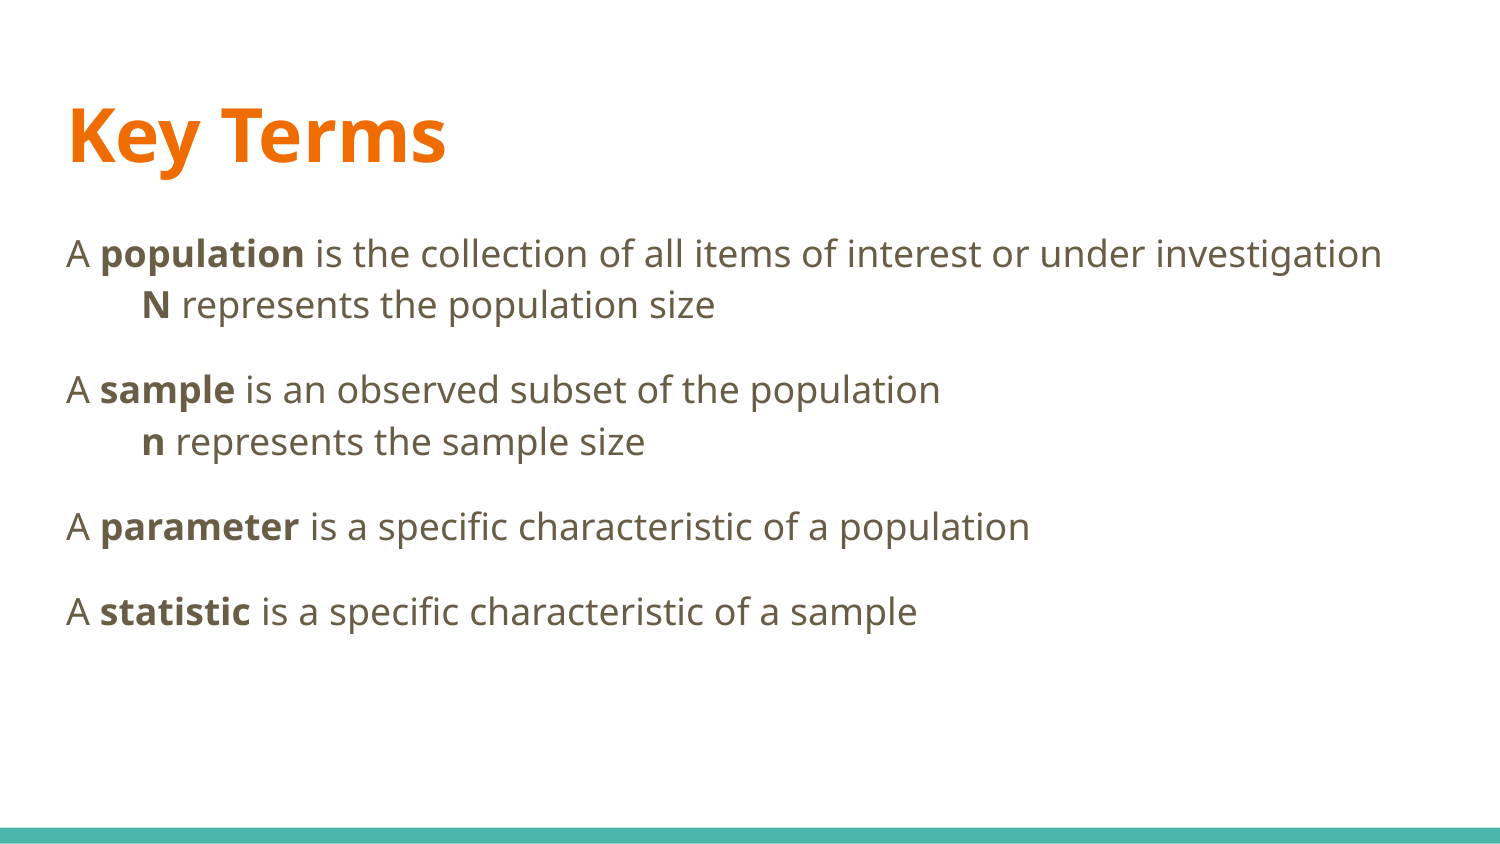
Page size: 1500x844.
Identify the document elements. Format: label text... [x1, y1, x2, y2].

title Key Terms [51, 72, 1449, 189]
list A population is the collection of all items of interest or under investigation N represents the population size A sample is an observed subset of the population n represents the sample size A parameter is a specific characteristic of a population A statistic is a specific characteristic of a sample [51, 207, 1449, 750]
